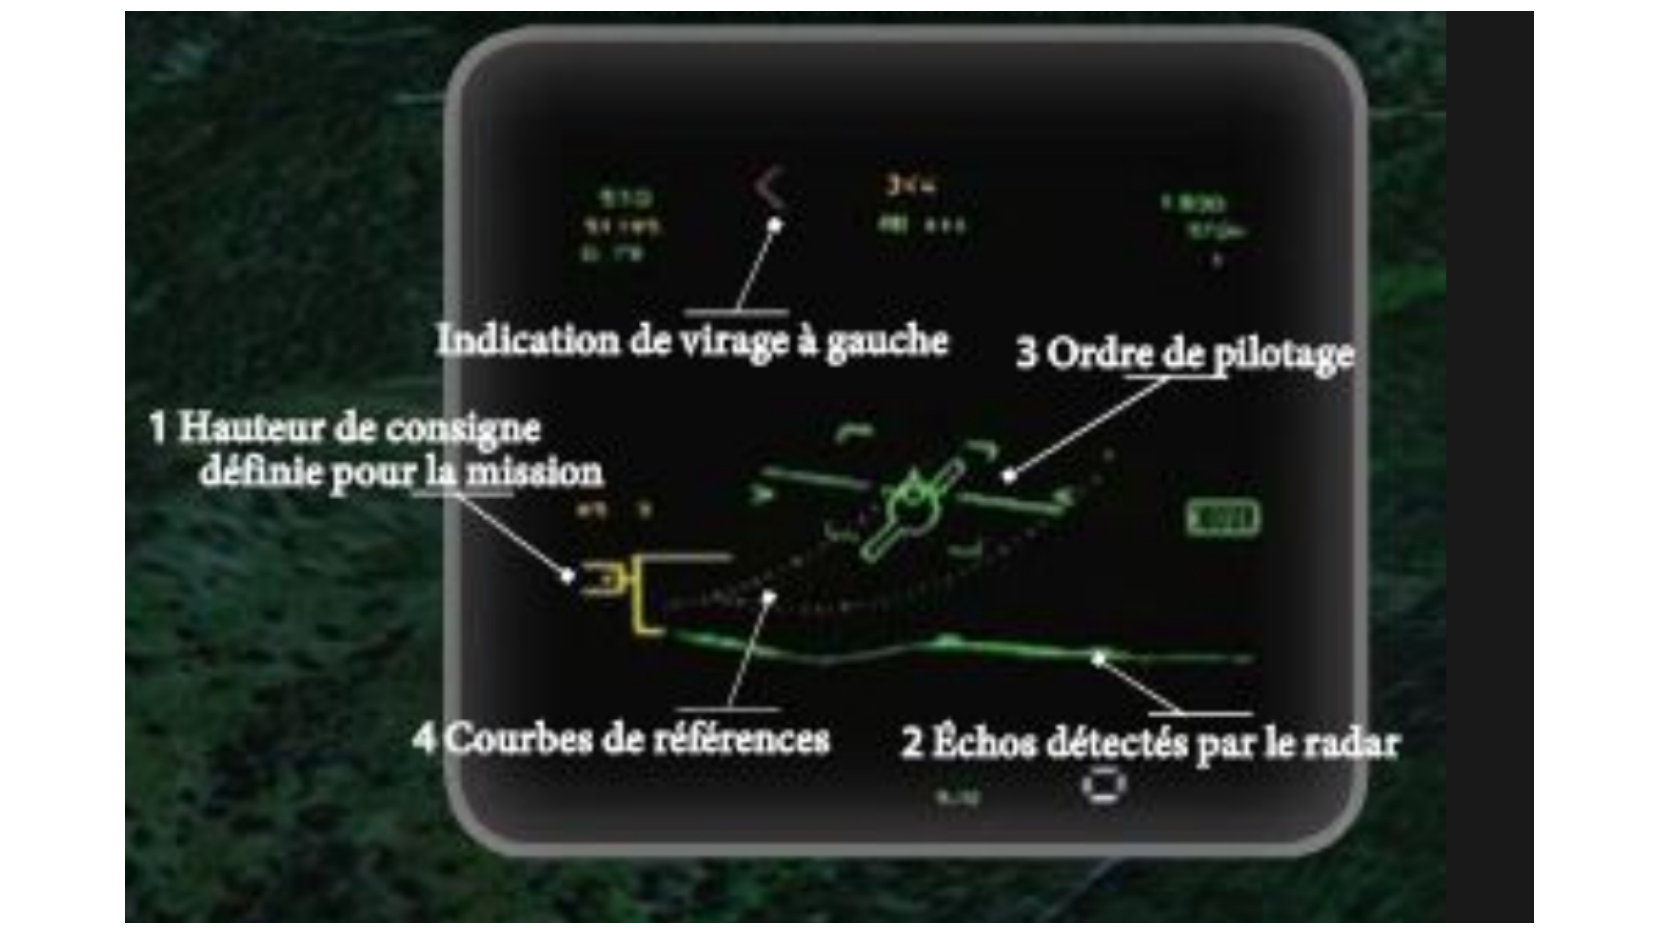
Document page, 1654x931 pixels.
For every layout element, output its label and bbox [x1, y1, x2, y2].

picture [125, 11, 1534, 923]
